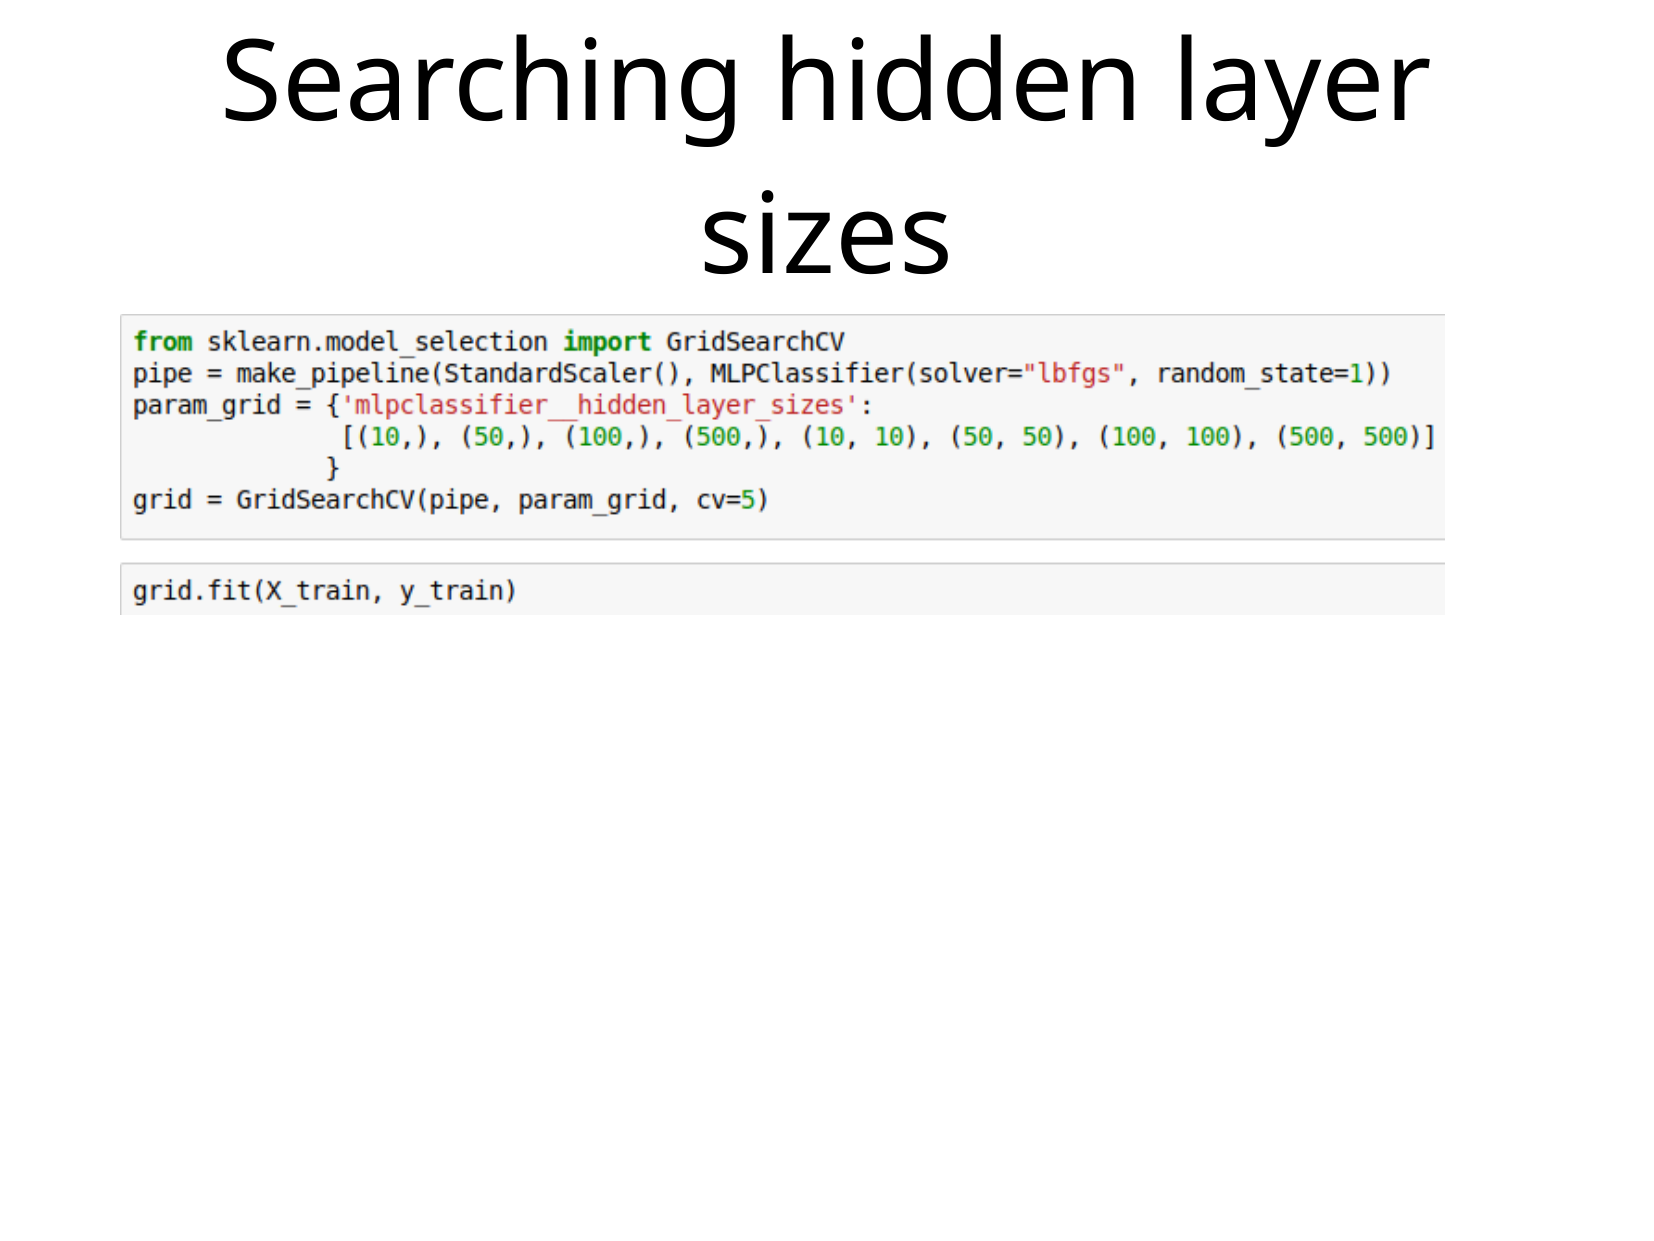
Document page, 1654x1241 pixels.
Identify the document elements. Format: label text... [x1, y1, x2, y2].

title Searching hidden layer sizes [82, 49, 1571, 257]
picture [120, 314, 1445, 616]
